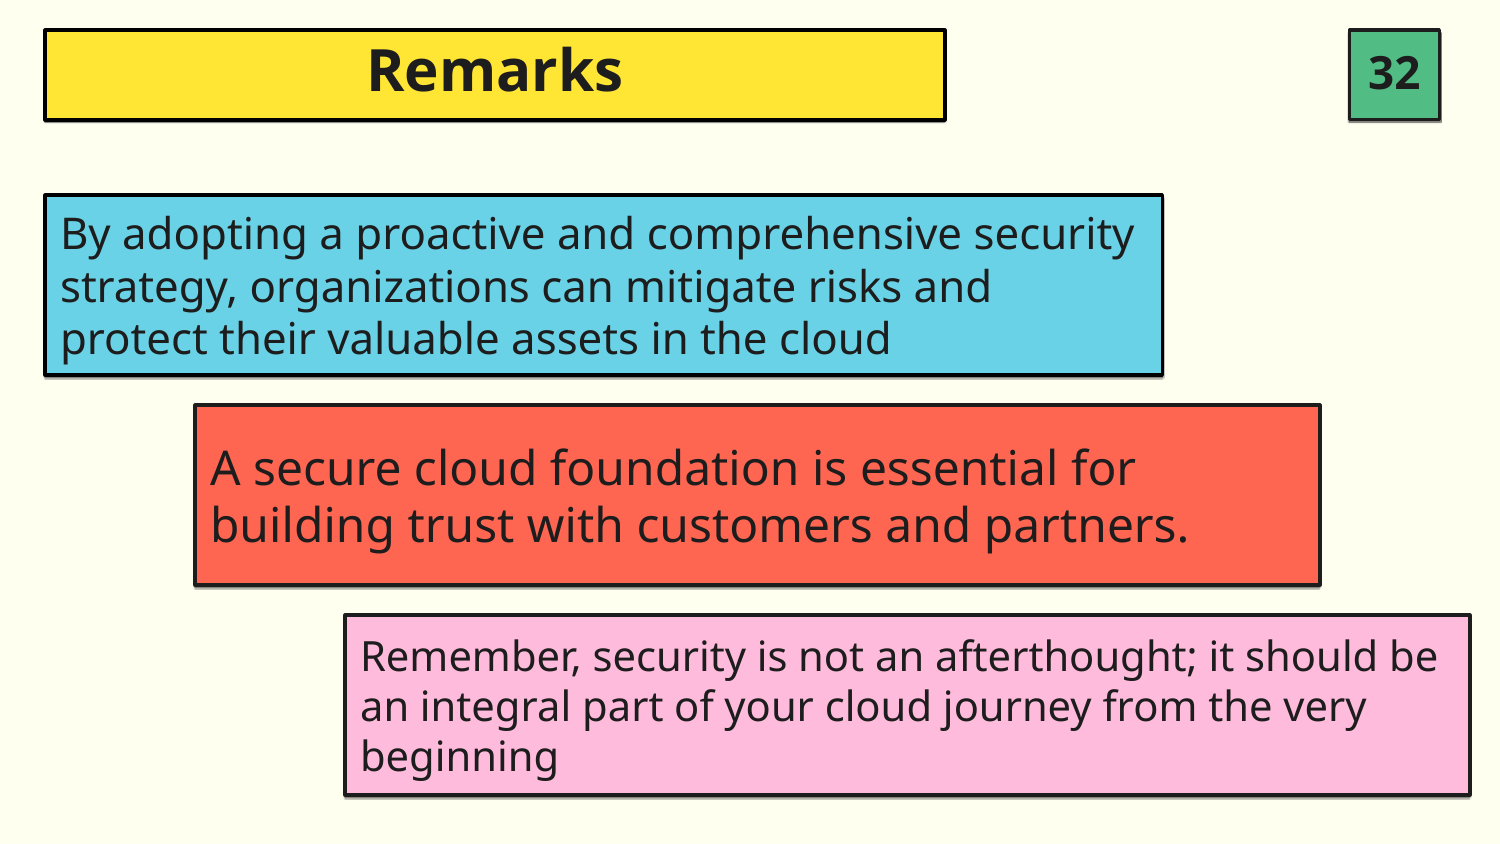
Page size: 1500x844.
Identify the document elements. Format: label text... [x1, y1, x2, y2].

list By adopting a proactive and comprehensive security strategy, organizations can mitigate risks and protect their valuable assets in the cloud [45, 195, 1163, 375]
list A secure cloud foundation is essential for building trust with customers and partners. [195, 405, 1320, 585]
title Remarks [45, 30, 945, 120]
list Remember, security is not an afterthought; it should be an integral part of your cloud journey from the very beginning [345, 615, 1470, 795]
